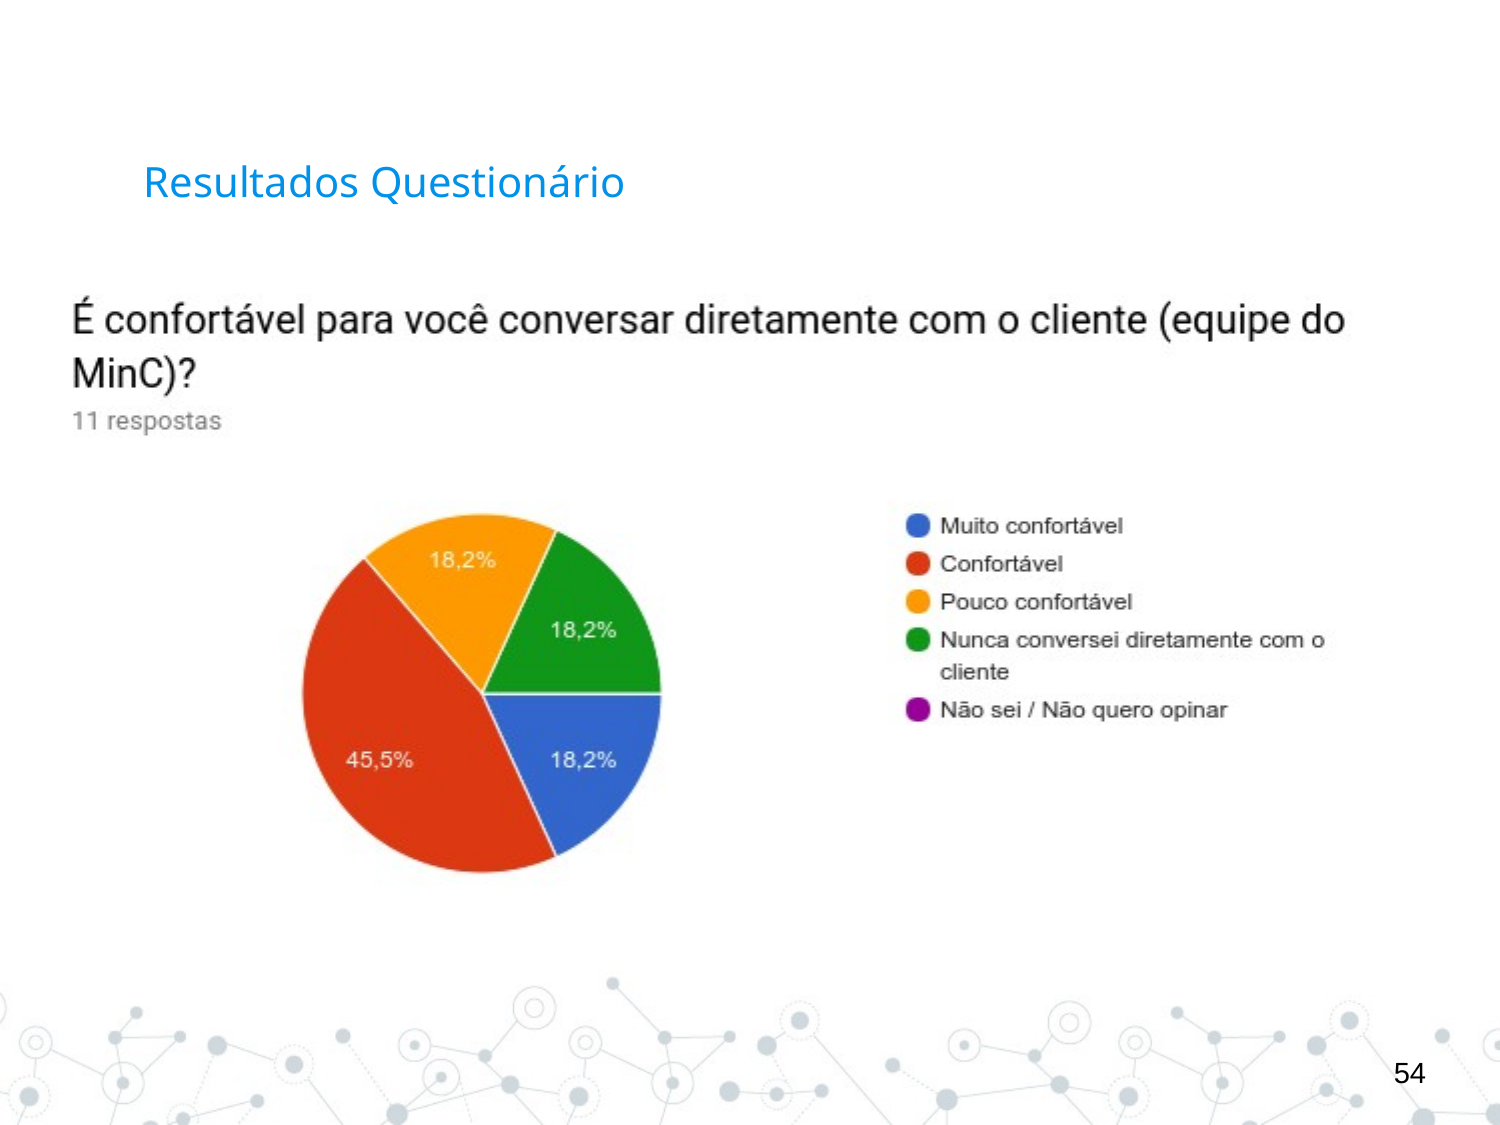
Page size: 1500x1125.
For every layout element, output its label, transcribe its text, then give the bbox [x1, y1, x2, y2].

title Resultados Questionário [128, 67, 1372, 222]
picture [0, 0, 1500, 1125]
slide_number <number> [1378, 1038, 1469, 1125]
